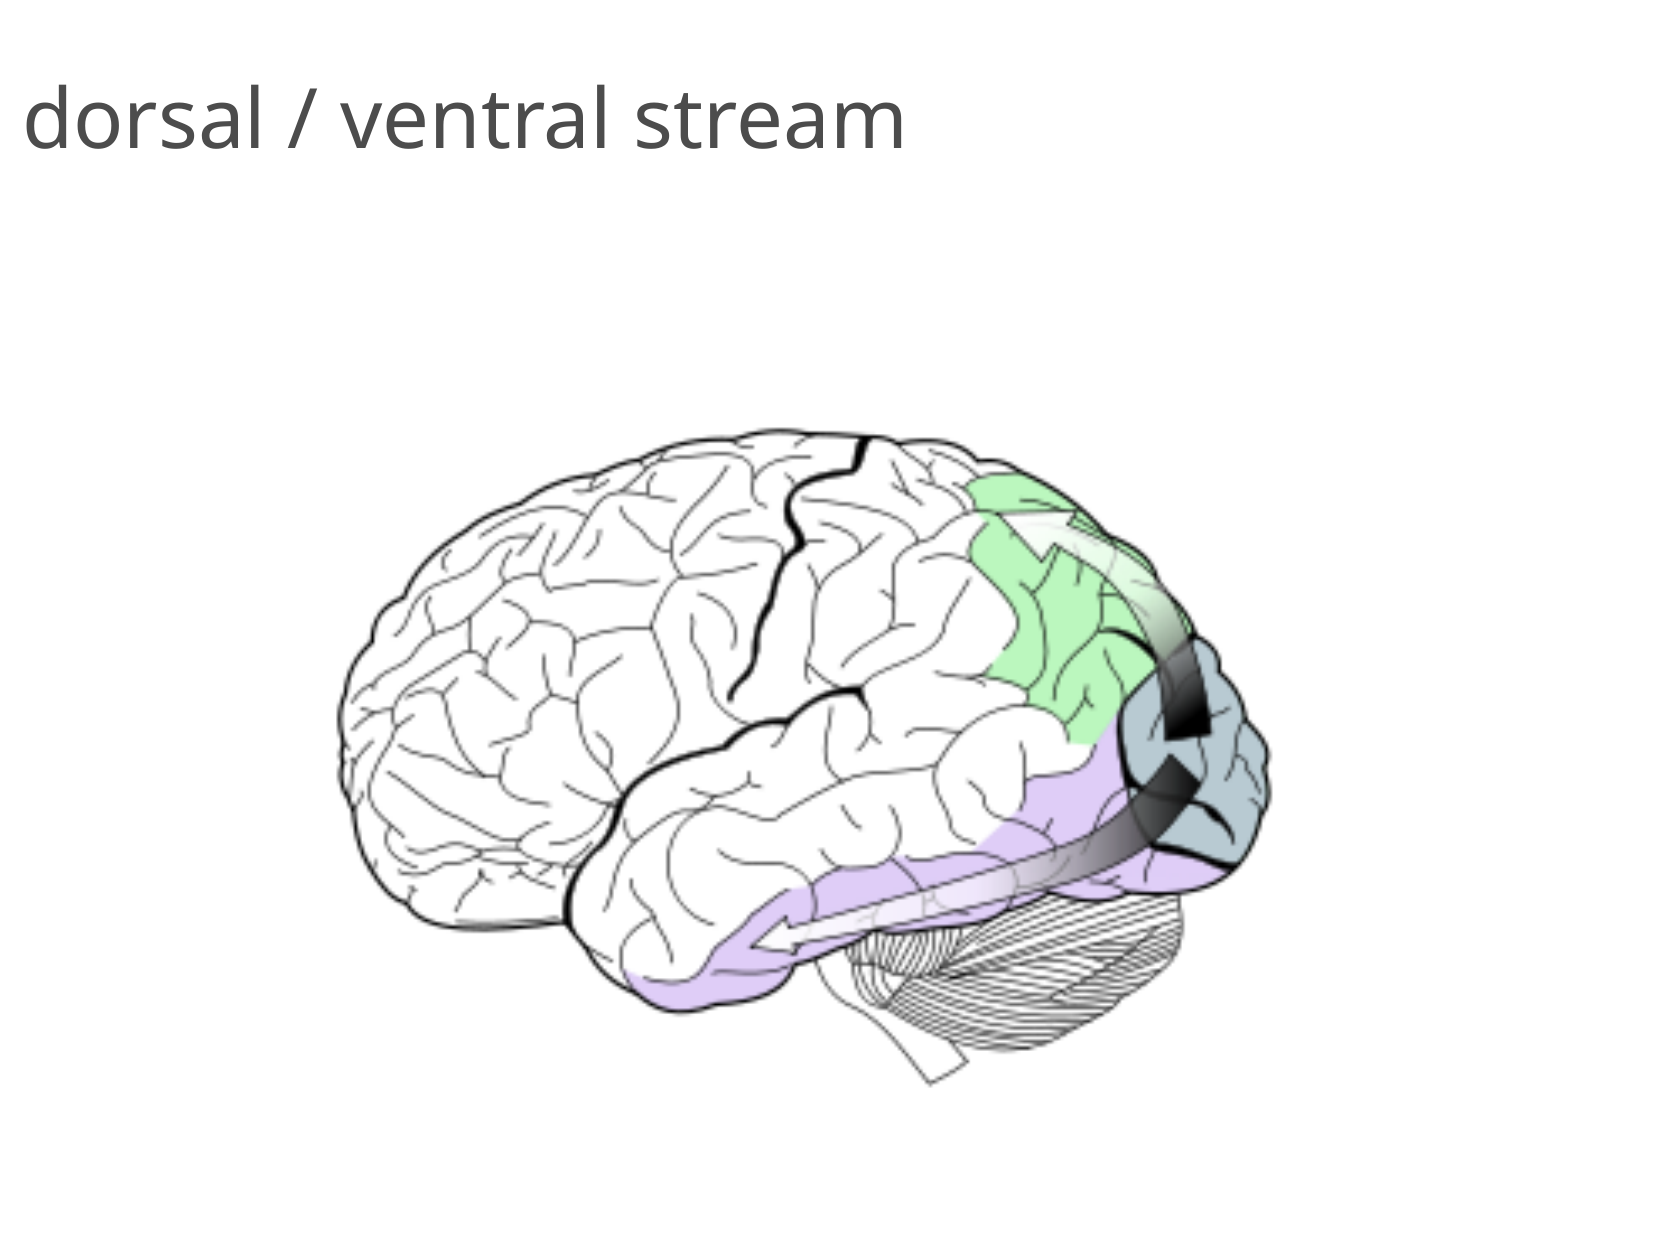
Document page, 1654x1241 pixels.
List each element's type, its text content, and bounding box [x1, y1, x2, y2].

title dorsal / ventral stream [22, 19, 1654, 213]
picture [325, 386, 1313, 1098]
